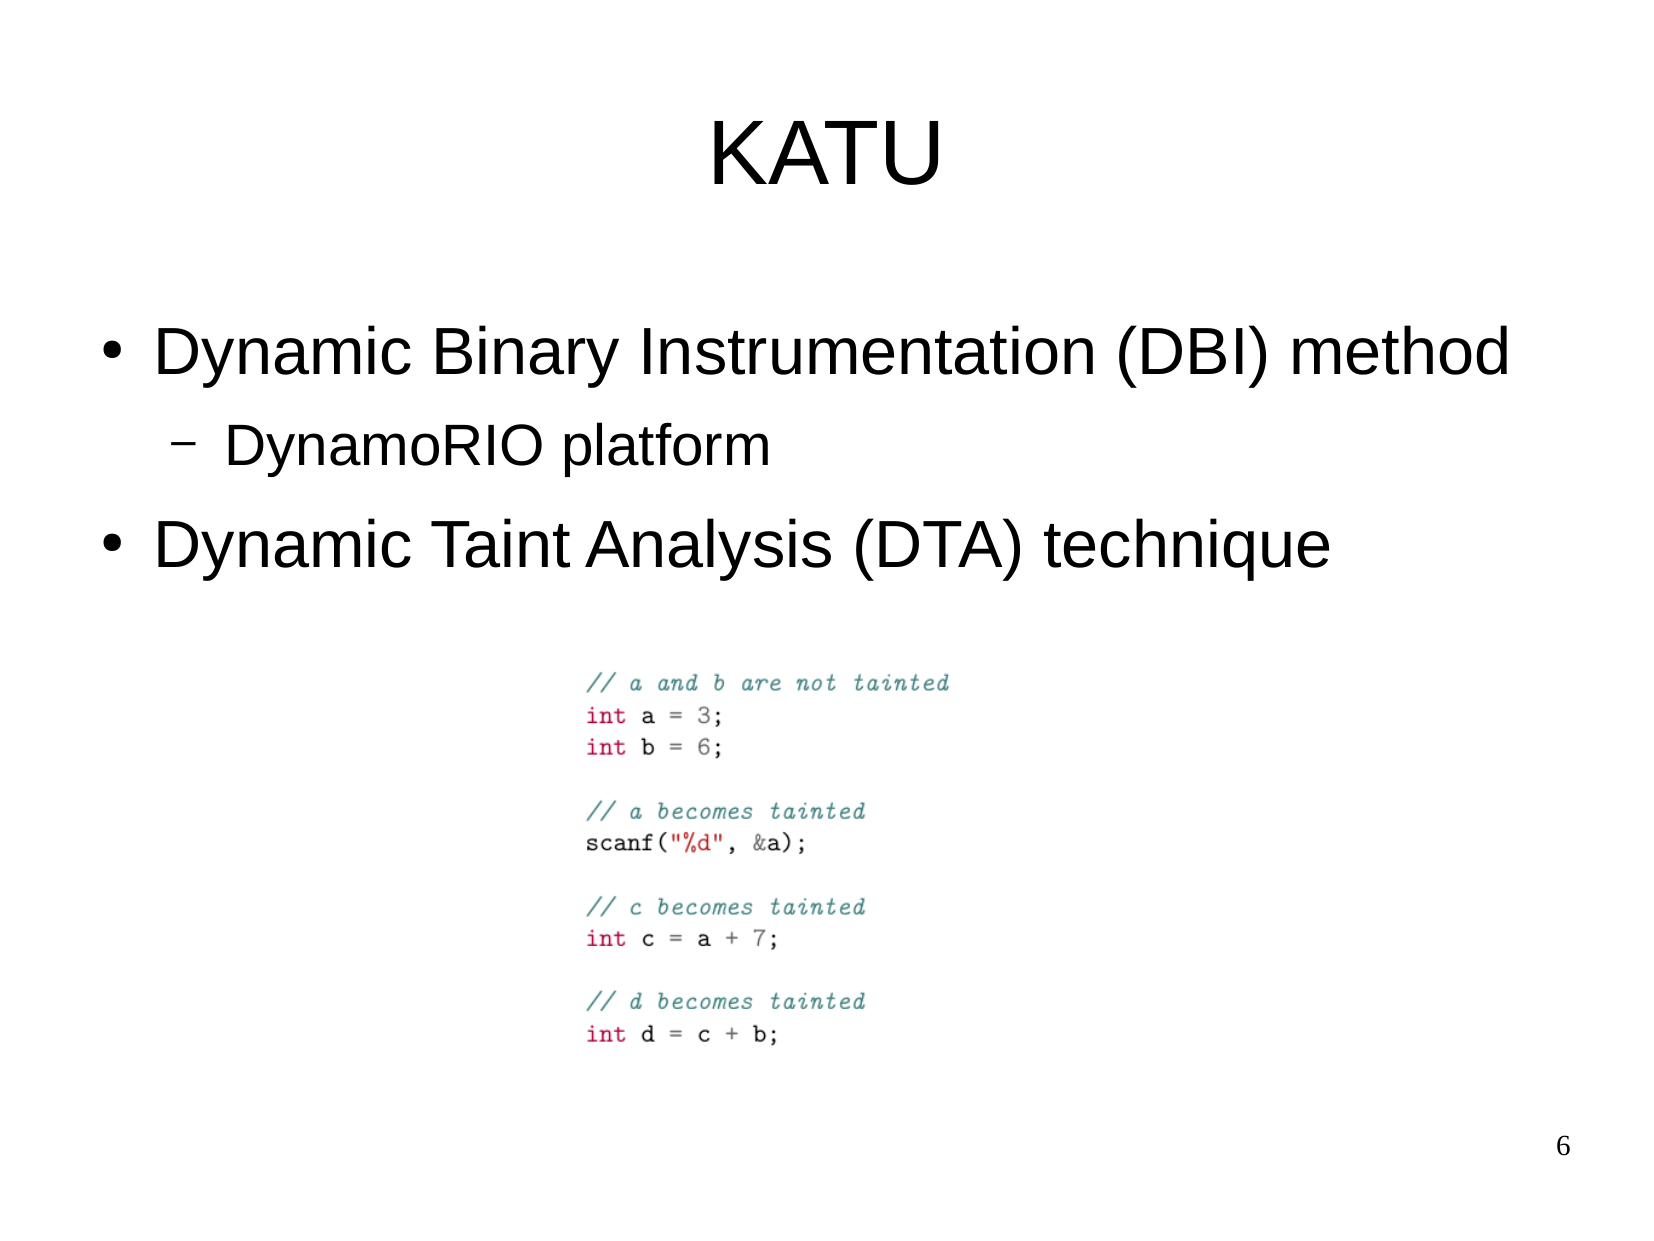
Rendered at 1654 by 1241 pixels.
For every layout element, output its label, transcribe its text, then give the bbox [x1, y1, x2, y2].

list Dynamic Binary Instrumentation (DBI) method DynamoRIO platform Dynamic Taint Analysis (DTA) technique [82, 210, 1571, 749]
picture [570, 645, 1006, 1080]
title KATU [82, 49, 1571, 210]
